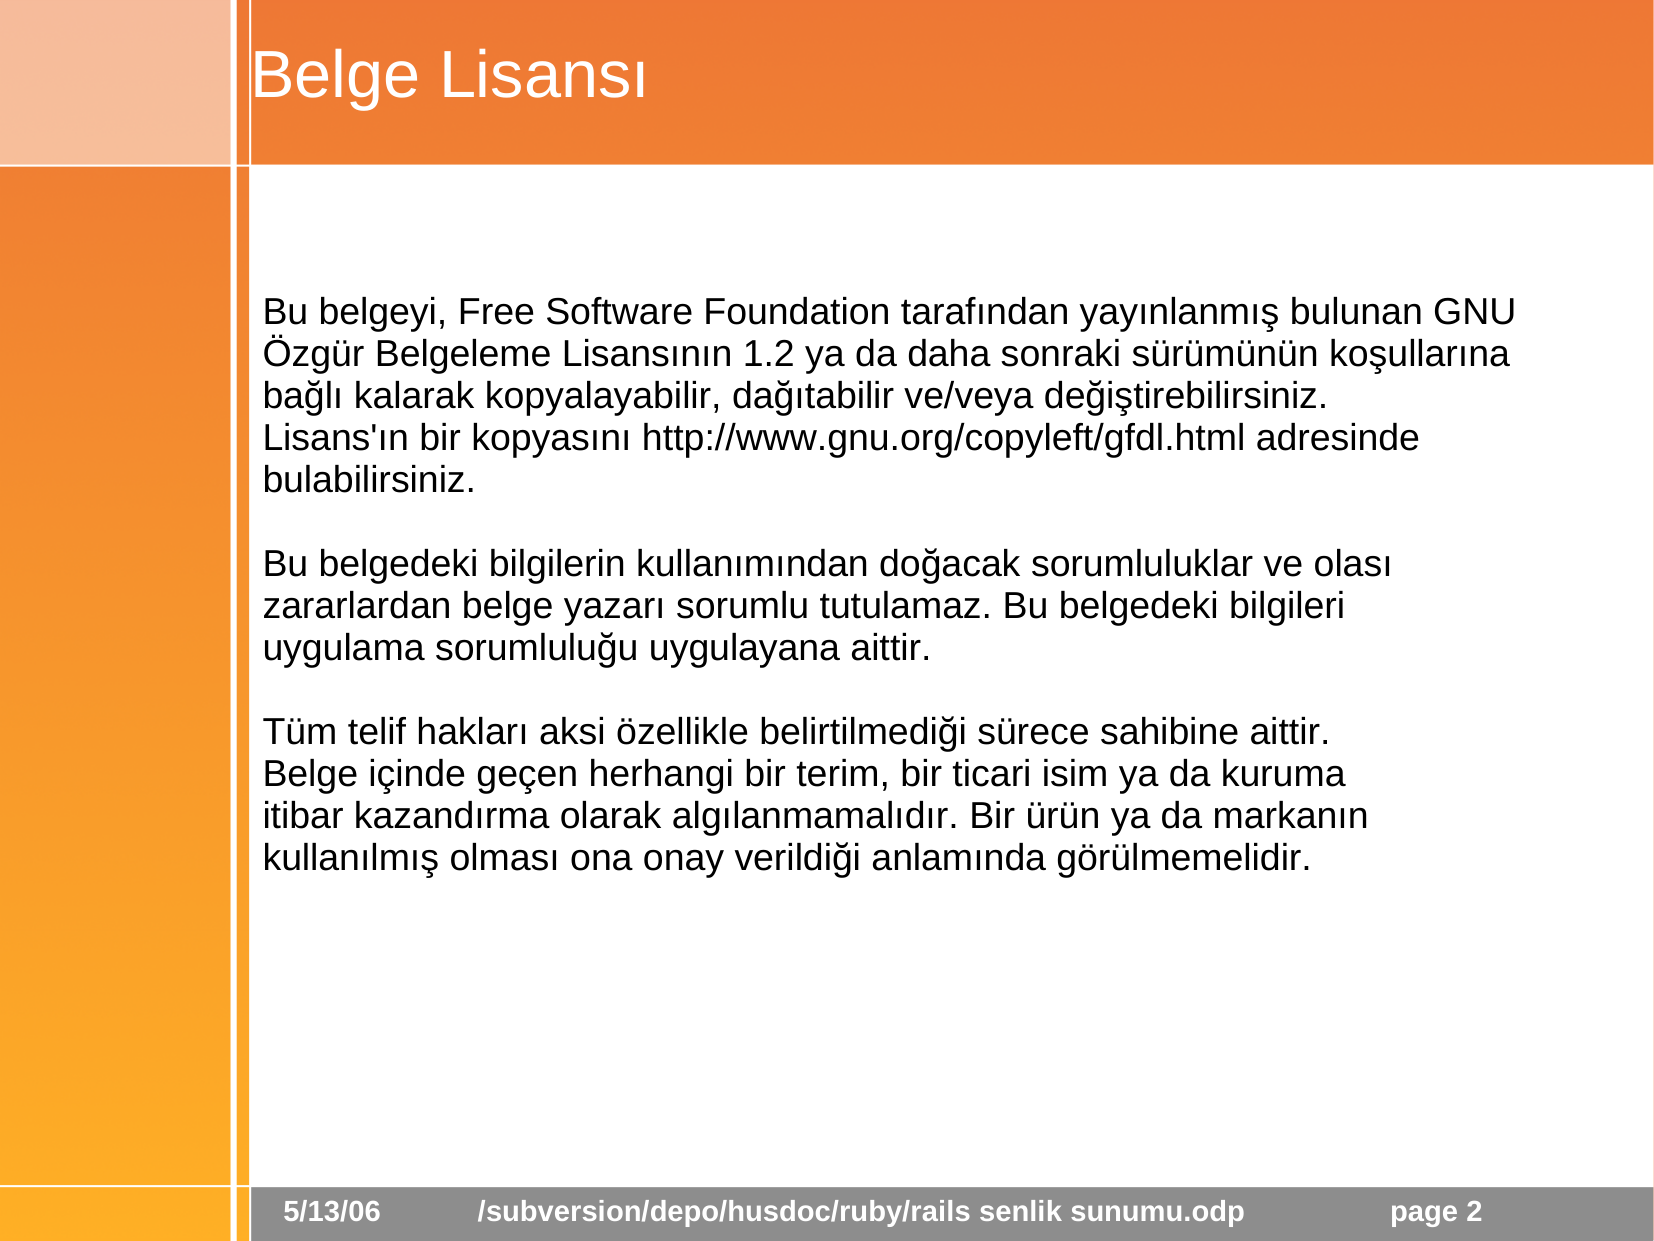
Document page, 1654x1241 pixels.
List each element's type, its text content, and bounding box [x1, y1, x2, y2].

title Belge Lisansı [250, 11, 1477, 137]
text_box Bu belgeyi, Free Software Foundation tarafından yayınlanmış bulunan GNU Özgür Belgeleme Lisansının 1.2 ya da daha sonraki sürümünün koşullarına bağlı kalarak kopyalayabilir, dağıtabilir ve/veya değiştirebilirsiniz. Lisans'ın bir kopyasını http://www.gnu.org/copyleft/gfdl.html adresinde bulabilirsiniz. Bu belgedeki bilgilerin kullanımından doğacak sorumluluklar ve olası zararlardan belge yazarı sorumlu tutulamaz. Bu belgedeki bilgileri uygulama sorumluluğu uygulayana aittir. Tüm telif hakları aksi özellikle belirtilmediği sürece sahibine aittir. Belge içinde geçen herhangi bir terim, bir ticari isim ya da kuruma itibar kazandırma olarak algılanmamalıdır. Bir ürün ya da markanın kullanılmış olması ona onay verildiği anlamında görülmemelidir. [262, 193, 1577, 976]
picture [0, 0, 1654, 1241]
